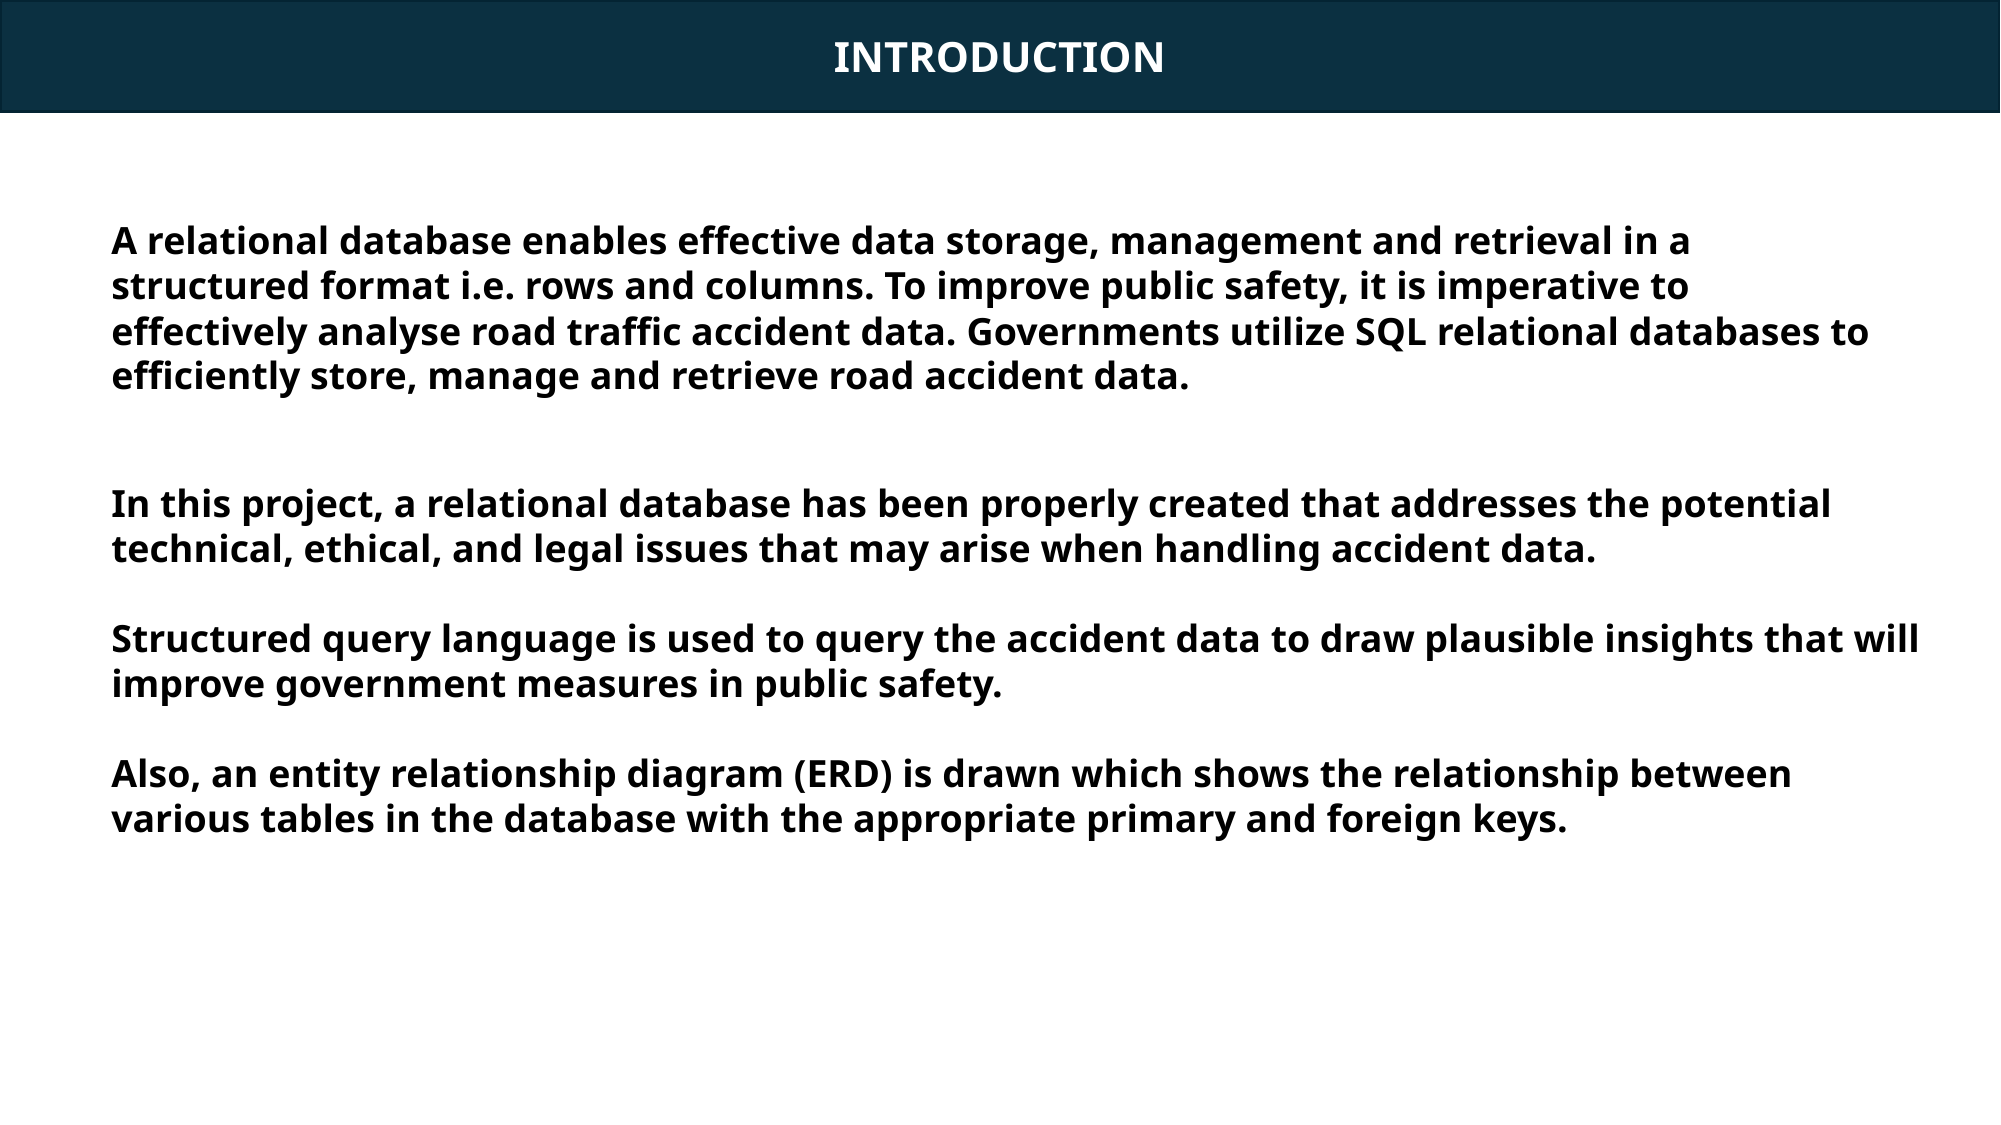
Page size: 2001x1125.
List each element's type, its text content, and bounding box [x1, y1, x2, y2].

text_box In this project, a relational database has been properly created that addresses the potential technical, ethical, and legal issues that may arise when handling accident data. Structured query language is used to query the accident data to draw plausible insights that will improve government measures in public safety. Also, an entity relationship diagram (ERD) is drawn which shows the relationship between various tables in the database with the appropriate primary and foreign keys. [96, 472, 1952, 852]
text_box A relational database enables effective data storage, management and retrieval in a structured format i.e. rows and columns. To improve public safety, it is imperative to effectively analyse road traffic accident data. Governments utilize SQL relational databases to efficiently store, manage and retrieve road accident data. [96, 210, 1904, 407]
text_box INTRODUCTION [0, 0, 2000, 111]
